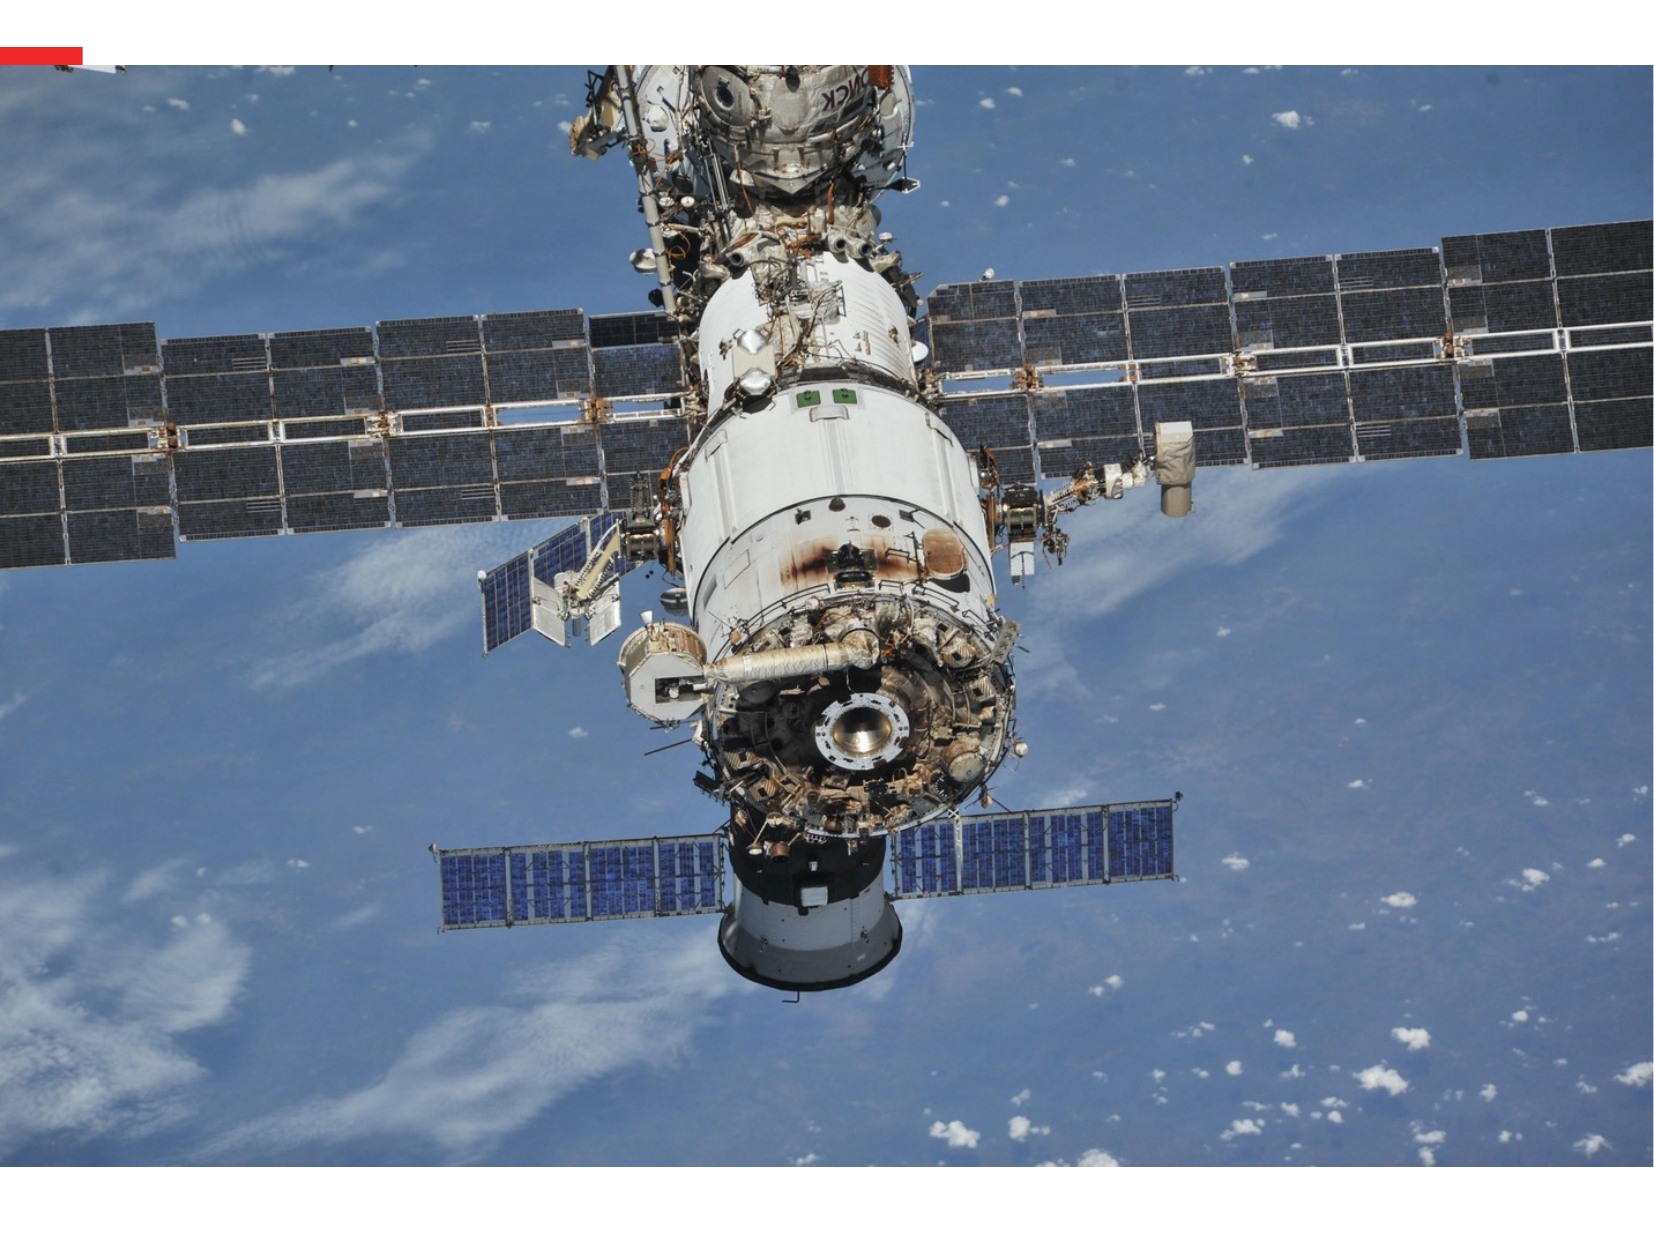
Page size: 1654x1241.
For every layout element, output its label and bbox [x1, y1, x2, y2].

picture [0, 65, 1654, 1167]
